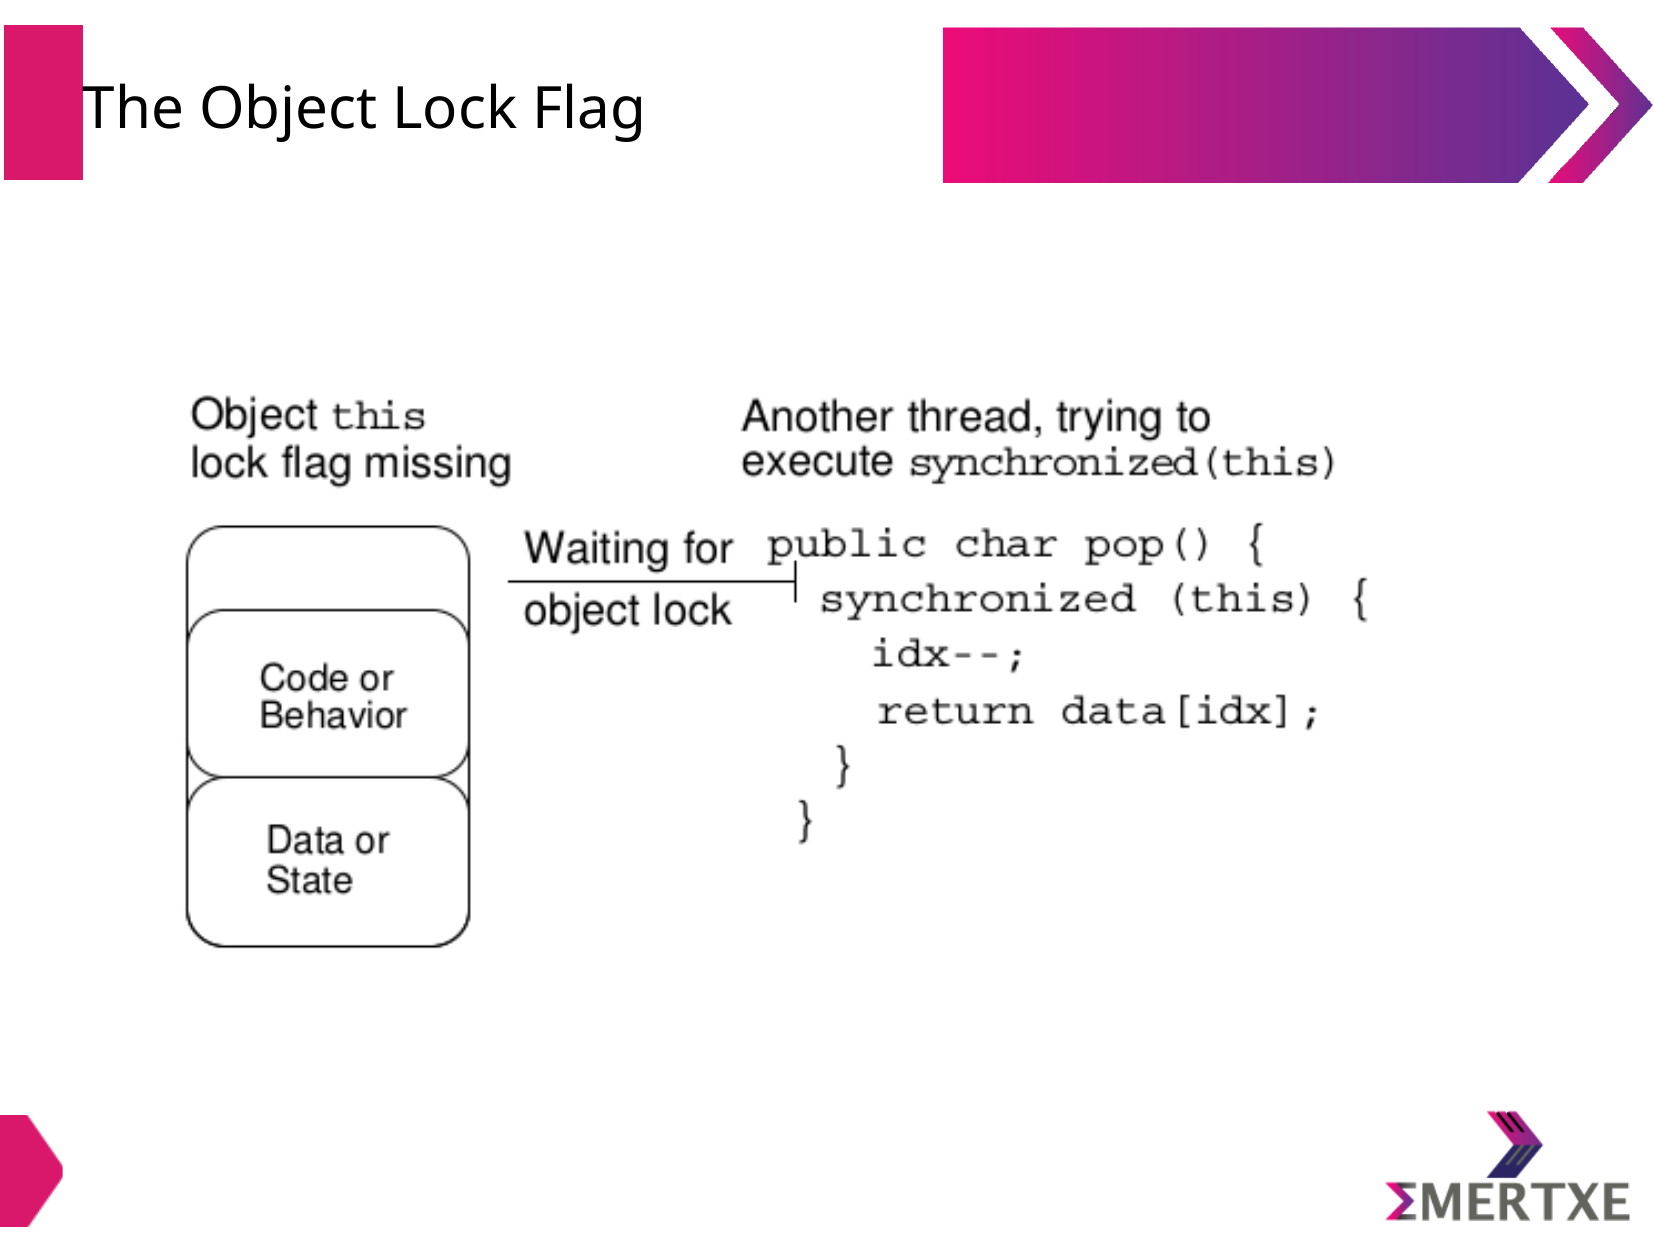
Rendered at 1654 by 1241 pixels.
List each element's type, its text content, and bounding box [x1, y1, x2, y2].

picture [1385, 1107, 1631, 1221]
picture [120, 359, 1441, 991]
picture [1571, 27, 1653, 183]
title The Object Lock Flag [82, 2, 1571, 210]
